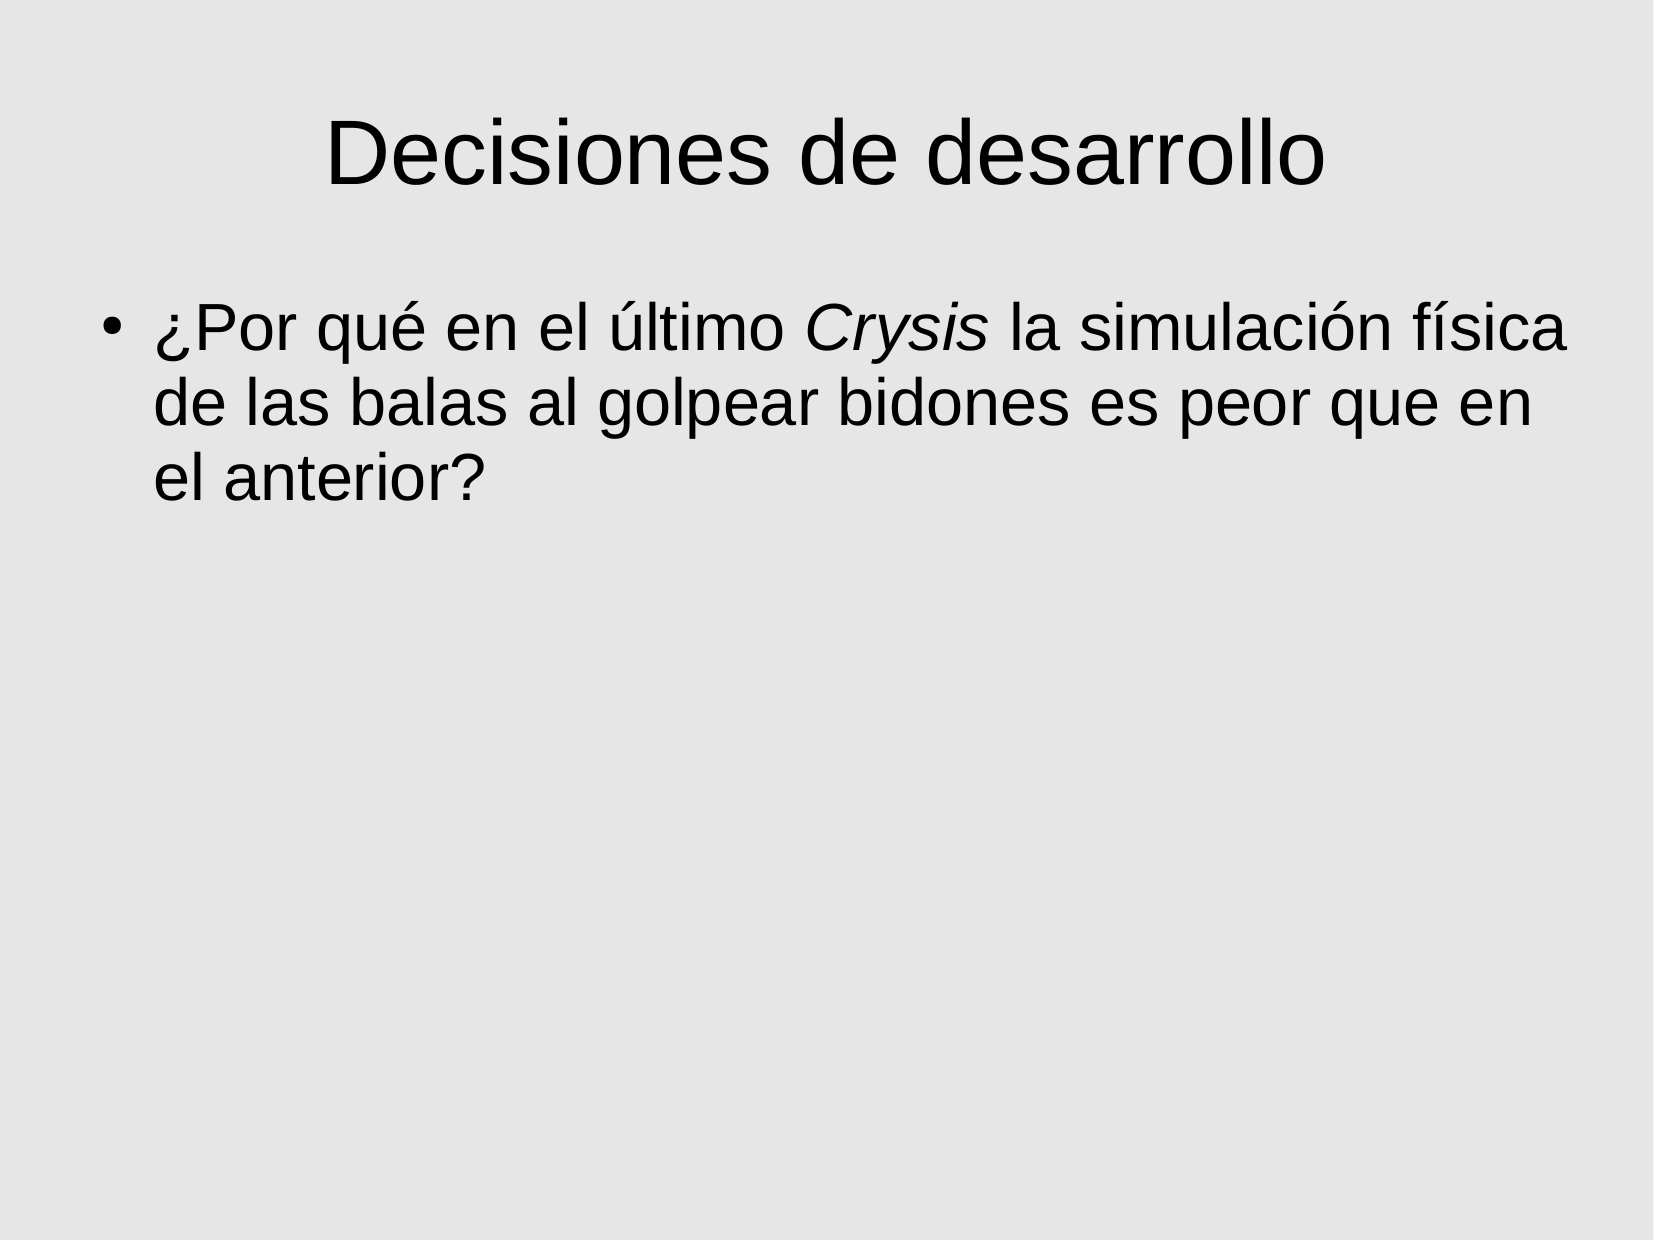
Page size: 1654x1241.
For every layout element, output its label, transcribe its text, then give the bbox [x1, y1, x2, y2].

list ¿Por qué en el último Crysis la simulación física de las balas al golpear bidones es peor que en el anterior? [82, 290, 1571, 1010]
title Decisiones de desarrollo [82, 49, 1571, 257]
